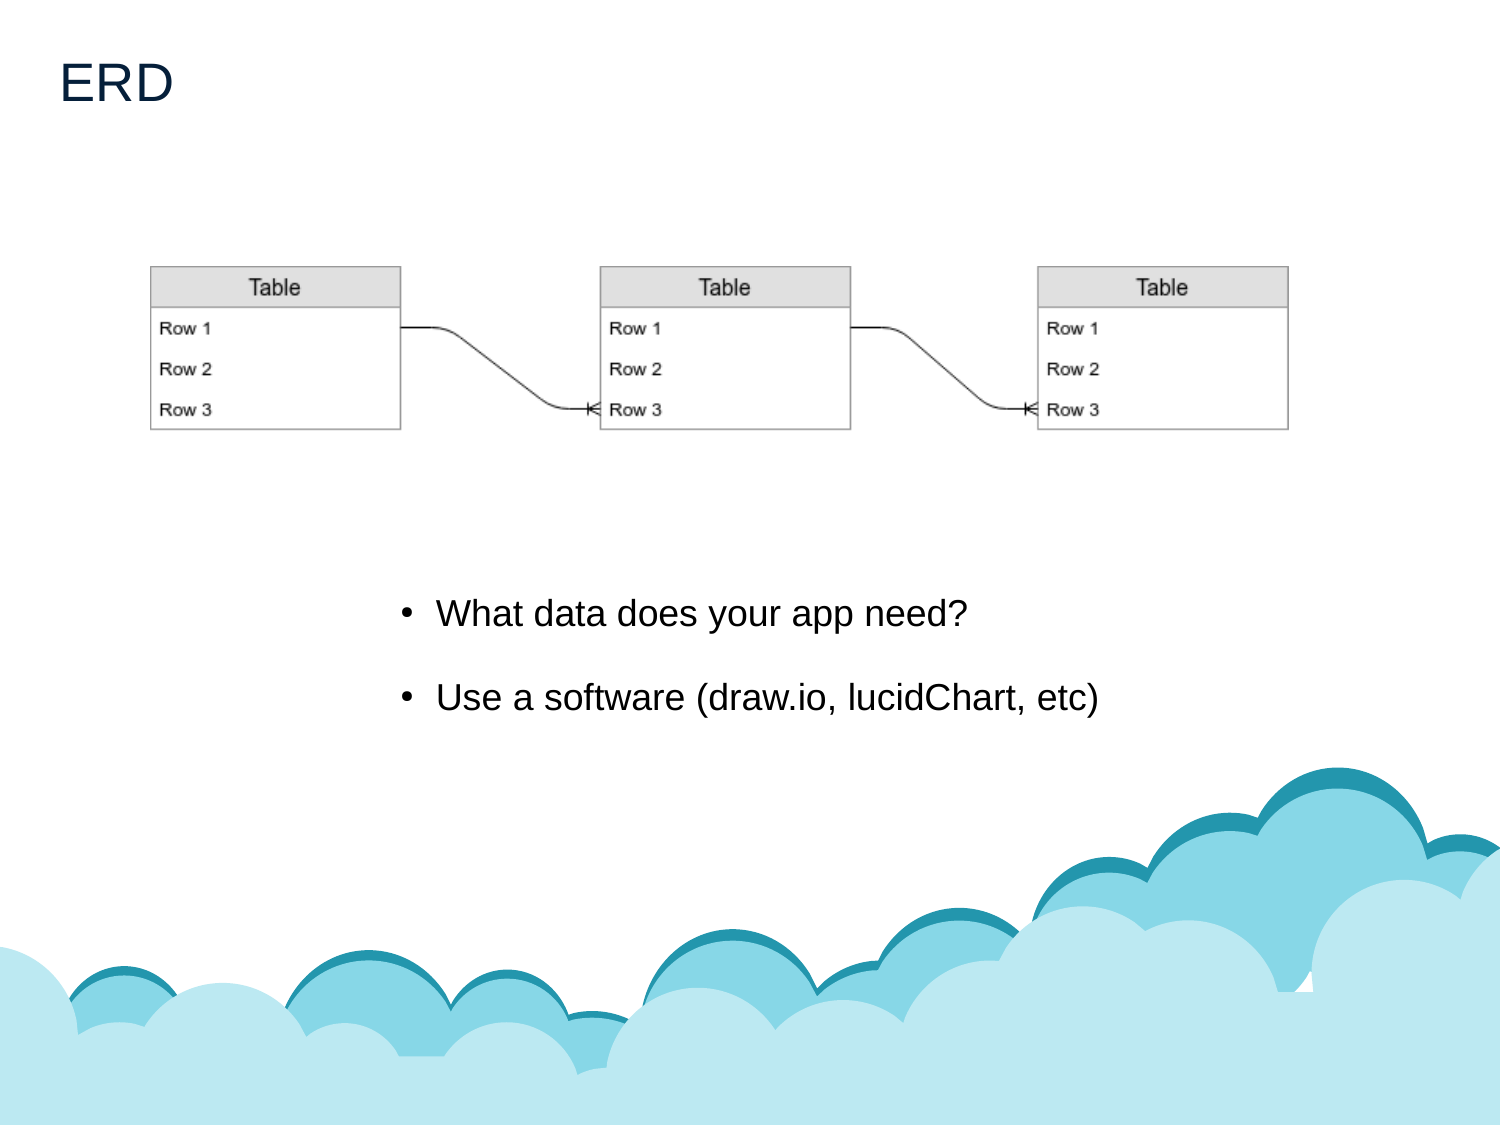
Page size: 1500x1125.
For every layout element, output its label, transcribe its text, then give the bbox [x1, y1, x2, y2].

picture [150, 266, 1289, 436]
text_box ERD [45, 45, 211, 136]
text_box What data does your app need? Use a software (draw.io, lucidChart, etc) [385, 585, 1115, 768]
